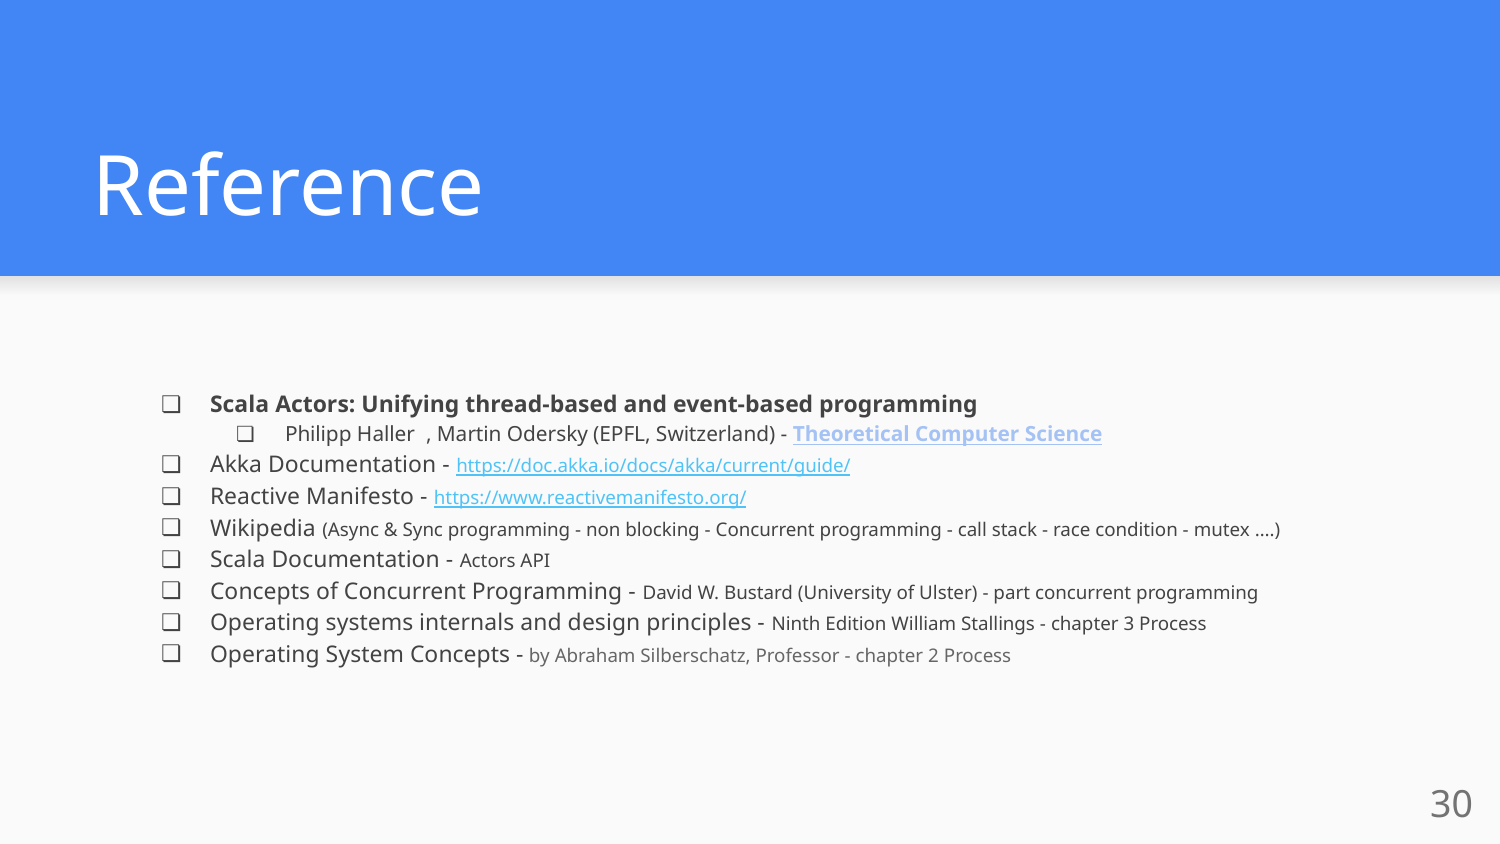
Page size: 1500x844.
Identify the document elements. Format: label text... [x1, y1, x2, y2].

slide_number 30 [1398, 770, 1489, 835]
title Reference [77, 121, 1427, 248]
list Scala Actors: Unifying thread-based and event-based programming Philipp Haller , Martin Odersky (EPFL, Switzerland) - Theoretical Computer Science Akka Documentation - https://doc.akka.io/docs/akka/current/guide/ Reactive Manifesto - https://www.reactivemanifesto.org/ Wikipedia (Async & Sync programming - non blocking - Concurrent programming - call stack - race condition - mutex ….) Scala Documentation - Actors API Concepts of Concurrent Programming - David W. Bustard (University of Ulster) - part concurrent programming Operating systems internals and design principles - Ninth Edition William Stallings - chapter 3 Process Operating System Concepts - by Abraham Silberschatz, Professor - chapter 2 Process [120, 370, 1399, 786]
